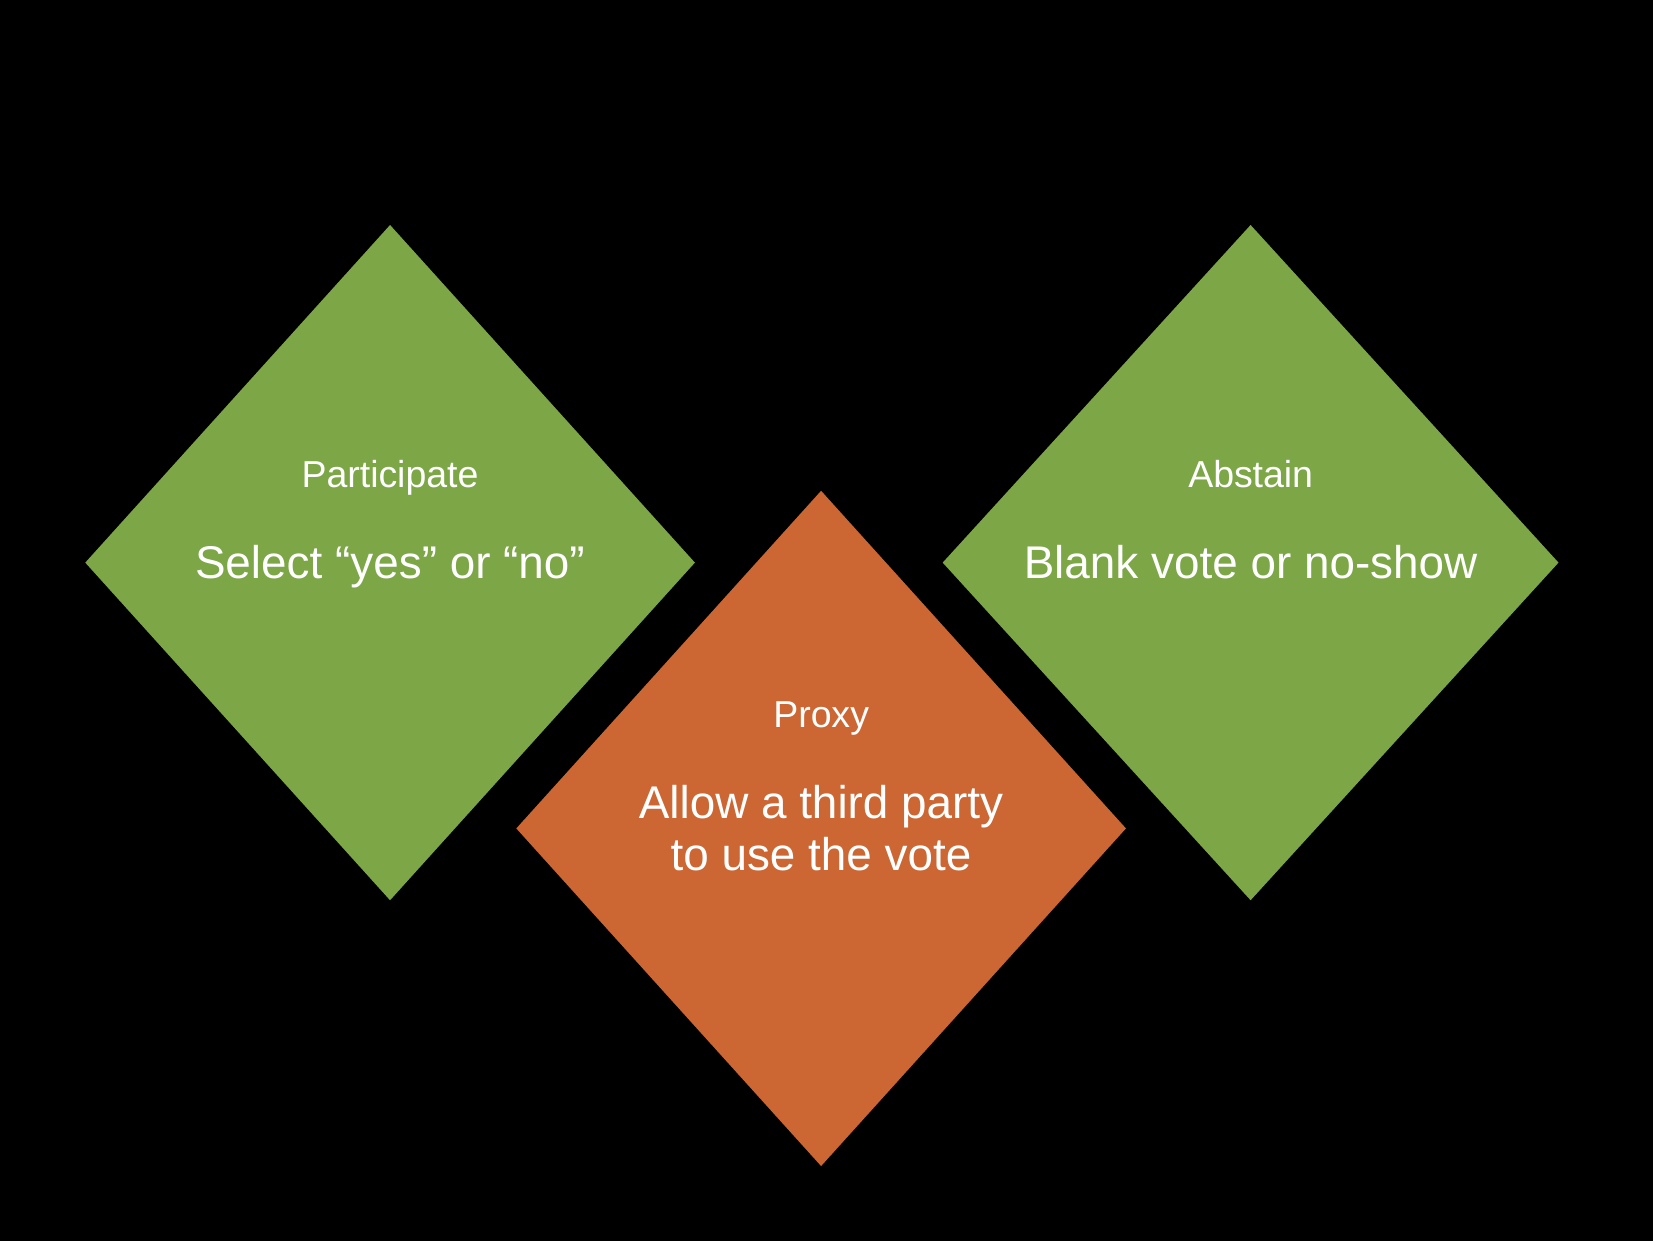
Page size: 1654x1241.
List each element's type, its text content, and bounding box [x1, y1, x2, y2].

text_box Proxy Allow a third party to use the vote [516, 490, 1126, 1167]
text_box Abstain Blank vote or no-show [942, 225, 1559, 901]
text_box Participate Select “yes” or “no” [85, 225, 695, 901]
